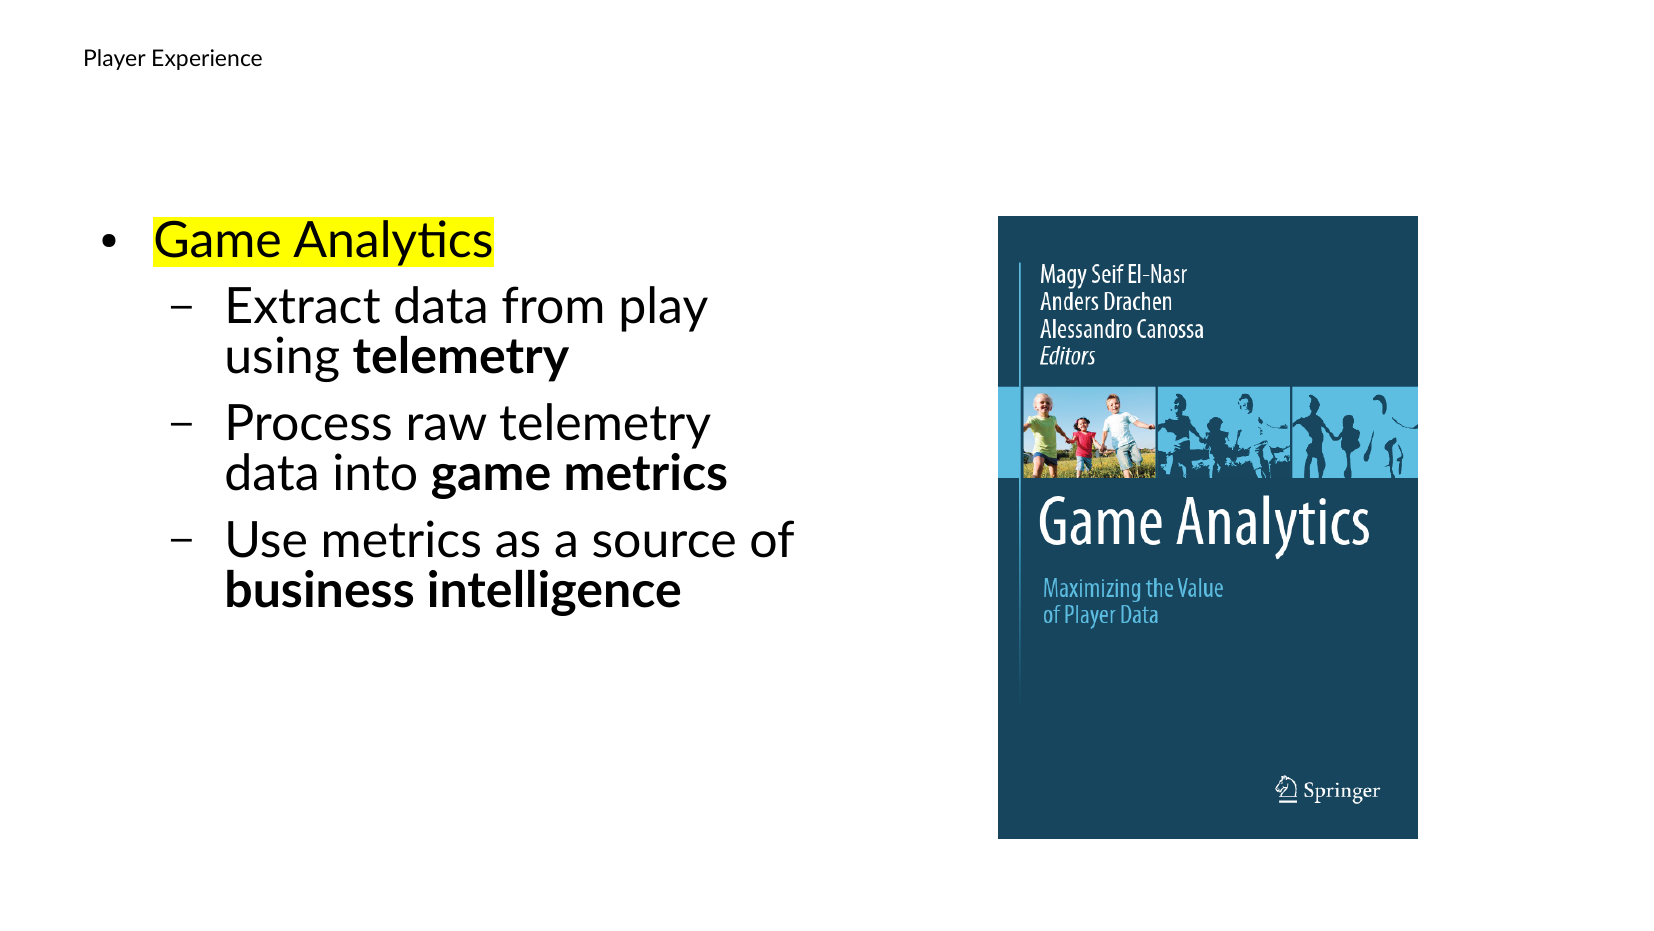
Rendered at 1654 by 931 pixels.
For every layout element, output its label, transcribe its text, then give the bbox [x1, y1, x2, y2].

title Player Experience [83, 0, 1571, 119]
picture [897, 216, 1519, 839]
list Game Analytics Extract data from play using telemetry Process raw telemetry data into game metrics Use metrics as a source of business intelligence [82, 217, 809, 839]
